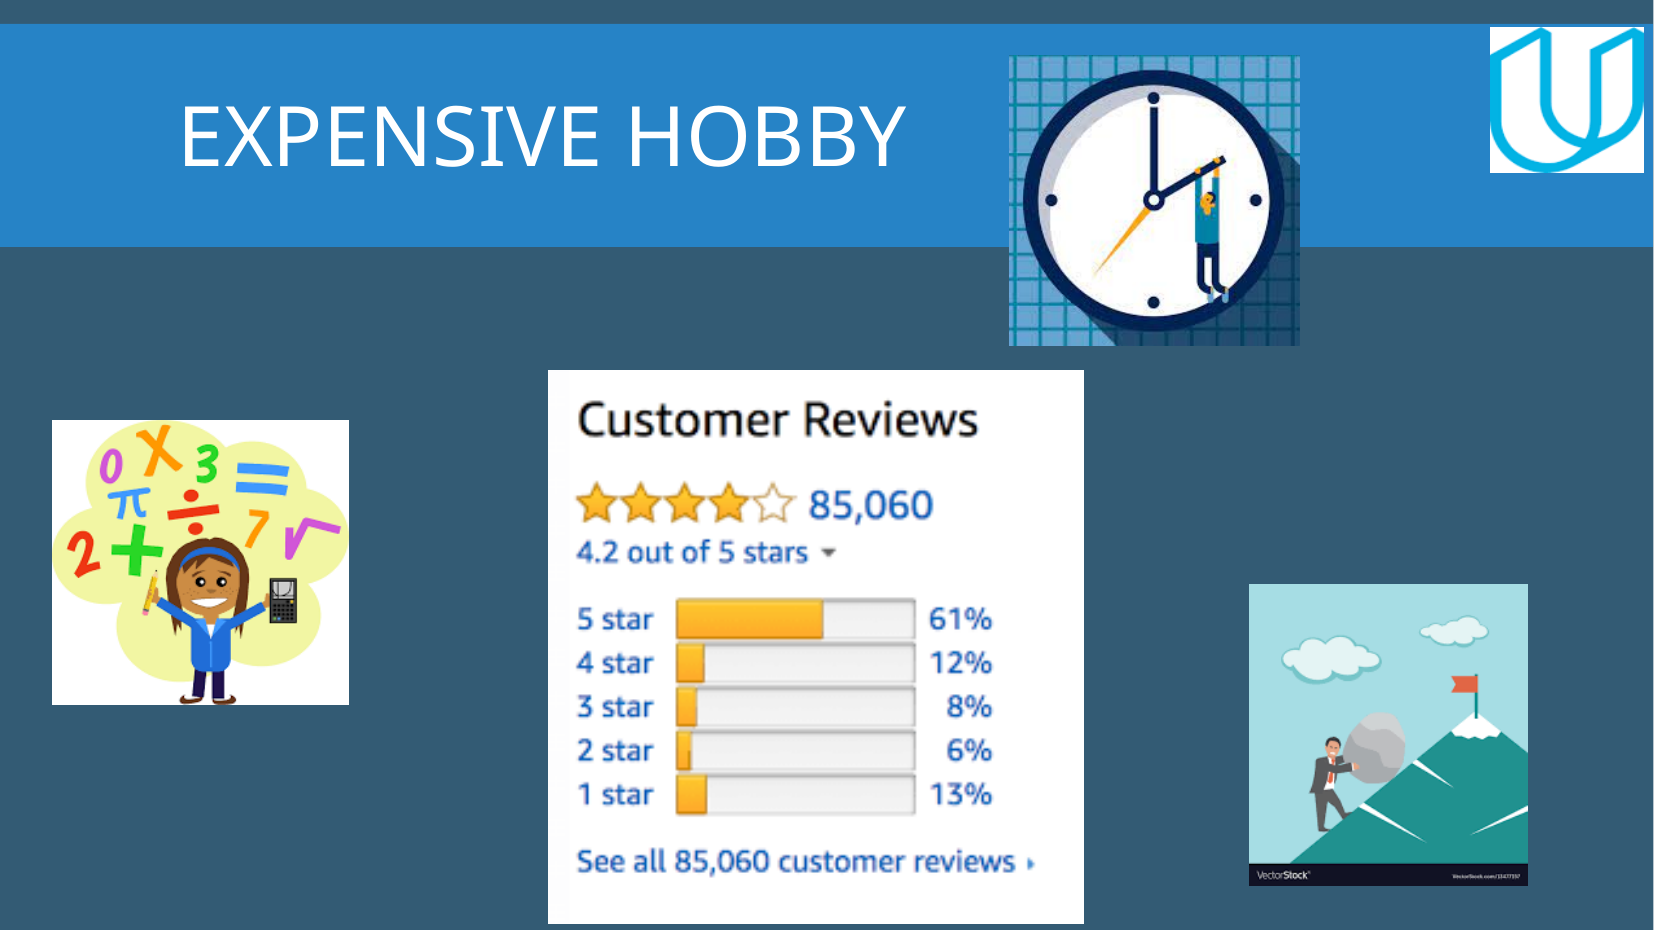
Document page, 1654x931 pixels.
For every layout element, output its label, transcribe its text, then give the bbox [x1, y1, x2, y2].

picture [1598, 39, 1632, 138]
picture [1490, 126, 1542, 173]
picture [1552, 104, 1644, 173]
picture [1490, 27, 1644, 138]
text_box Expensive hobby [163, 38, 1490, 243]
picture [1502, 39, 1580, 163]
picture [548, 370, 1084, 924]
picture [52, 420, 349, 705]
picture [1249, 584, 1528, 886]
picture [1009, 55, 1300, 346]
